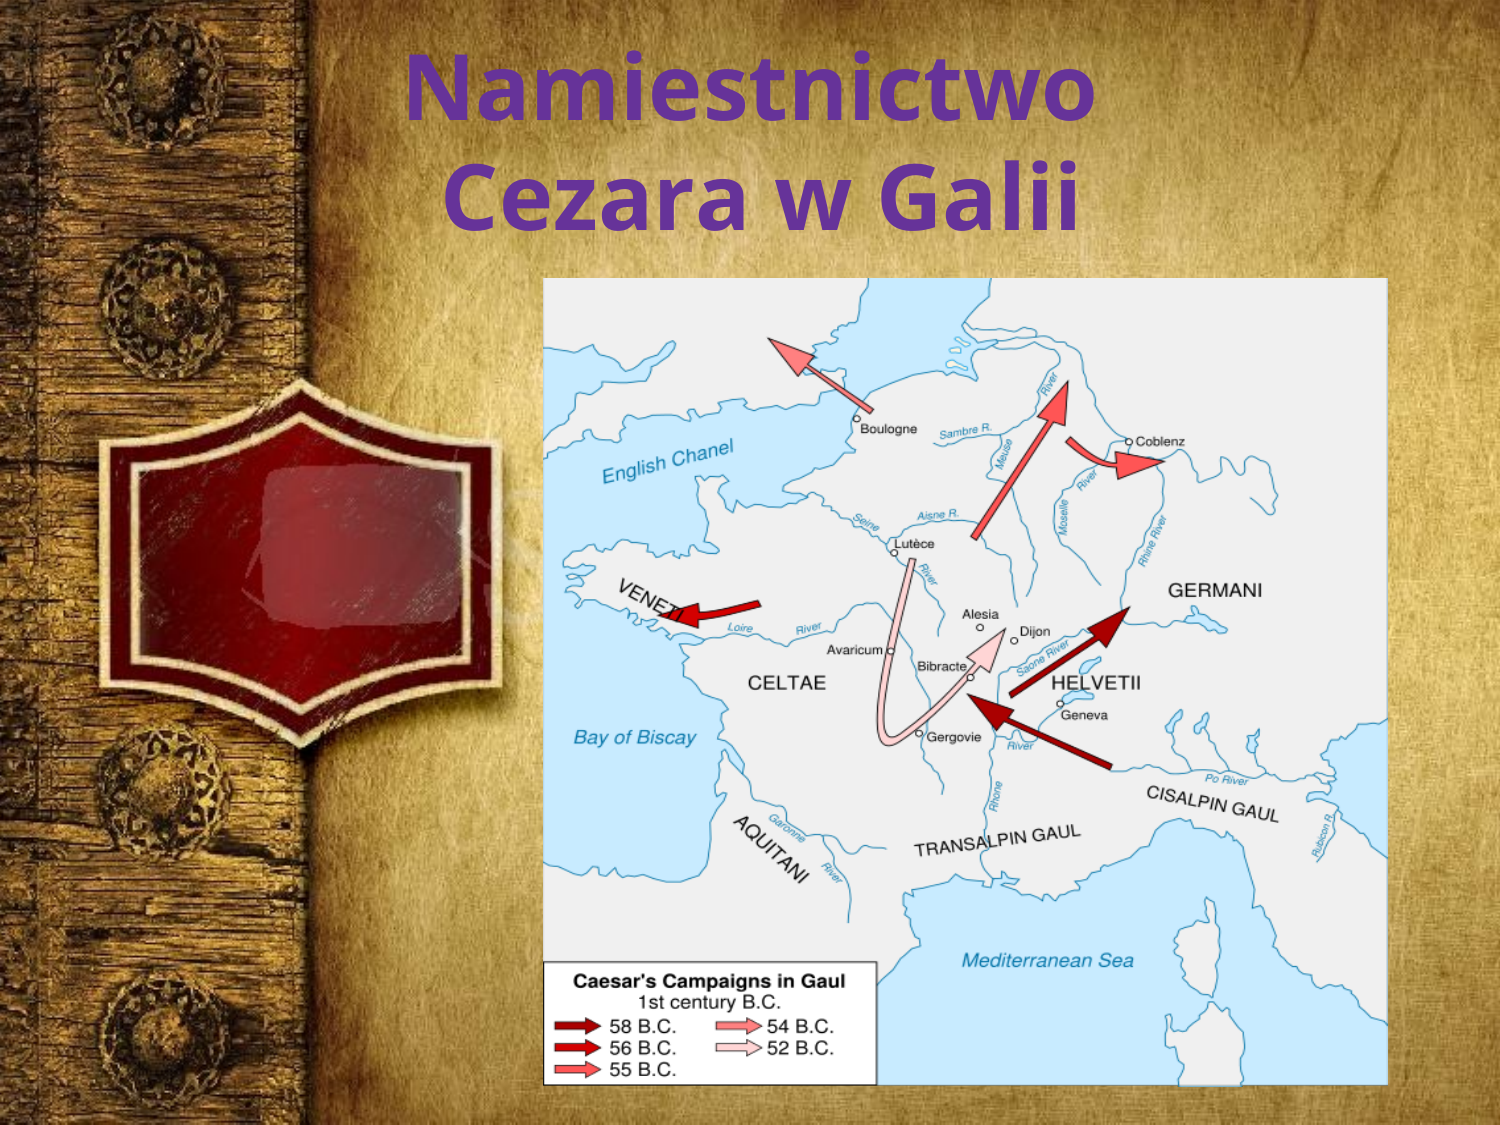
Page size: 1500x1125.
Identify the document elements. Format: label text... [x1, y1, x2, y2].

text_box Namiestnictwo Cezara w Galii [75, 45, 1426, 233]
picture [0, 0, 1500, 1125]
